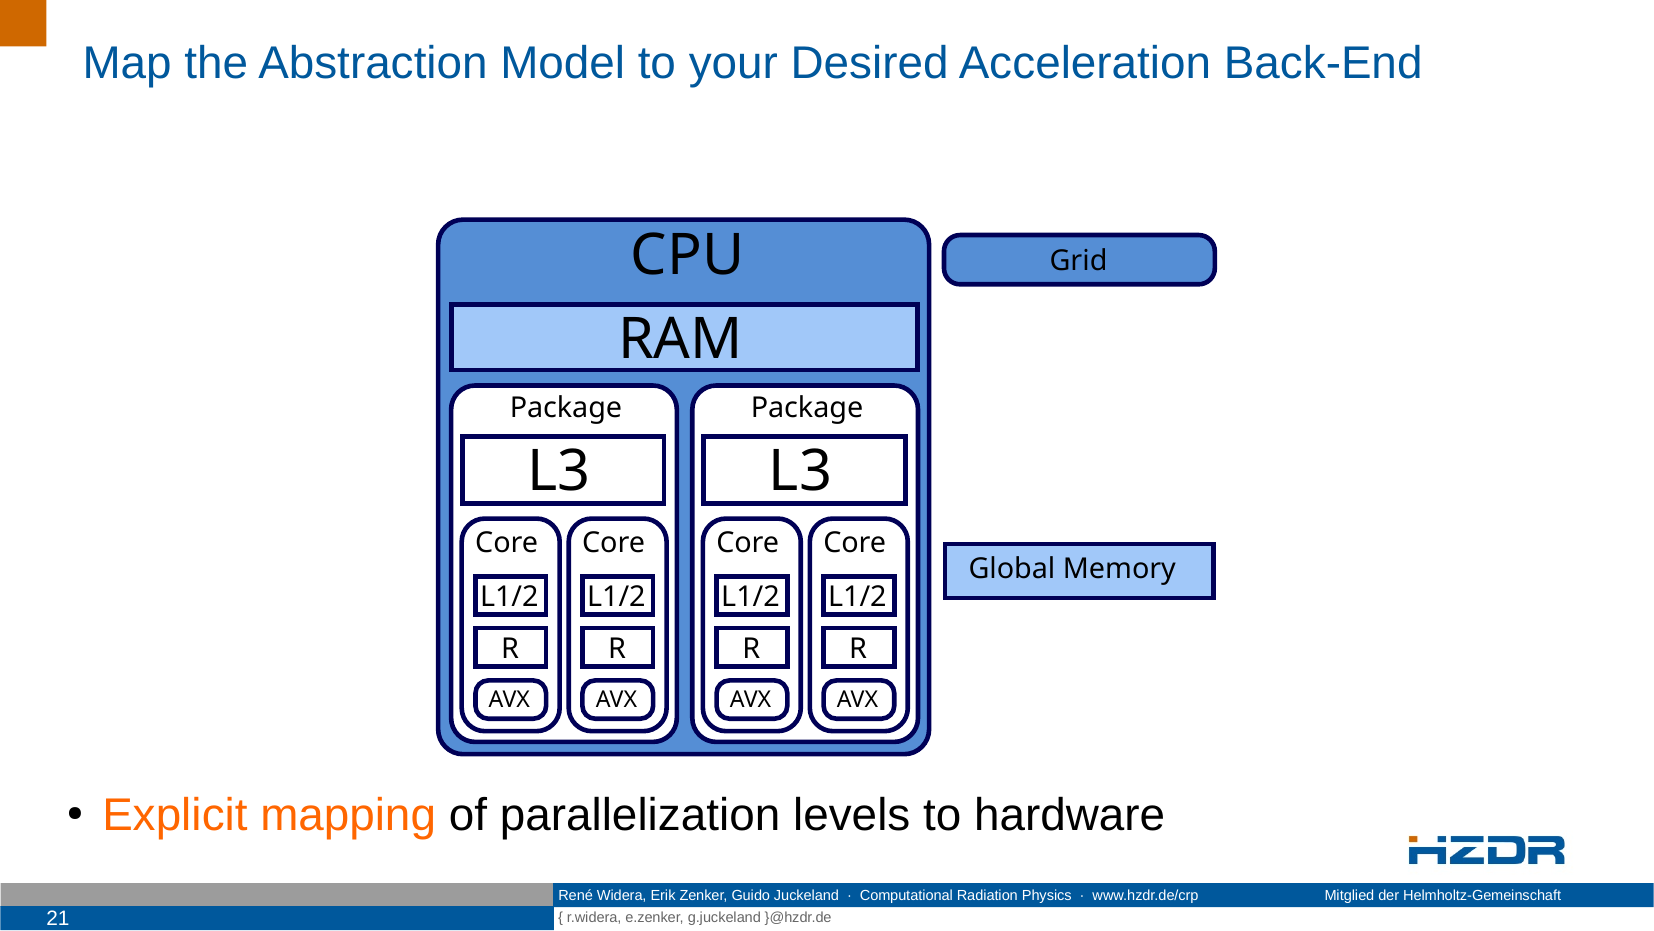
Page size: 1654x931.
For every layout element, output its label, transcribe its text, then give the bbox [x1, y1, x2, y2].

picture [1017, 886, 1249, 894]
text_box [25, 770, 1392, 883]
picture [435, 217, 1218, 757]
title Map the Abstraction Model to your Desired Acceleration Back-End [82, 36, 1571, 143]
text_box Explicit mapping of parallelization levels to hardware [52, 781, 1342, 886]
picture [1392, 819, 1582, 881]
